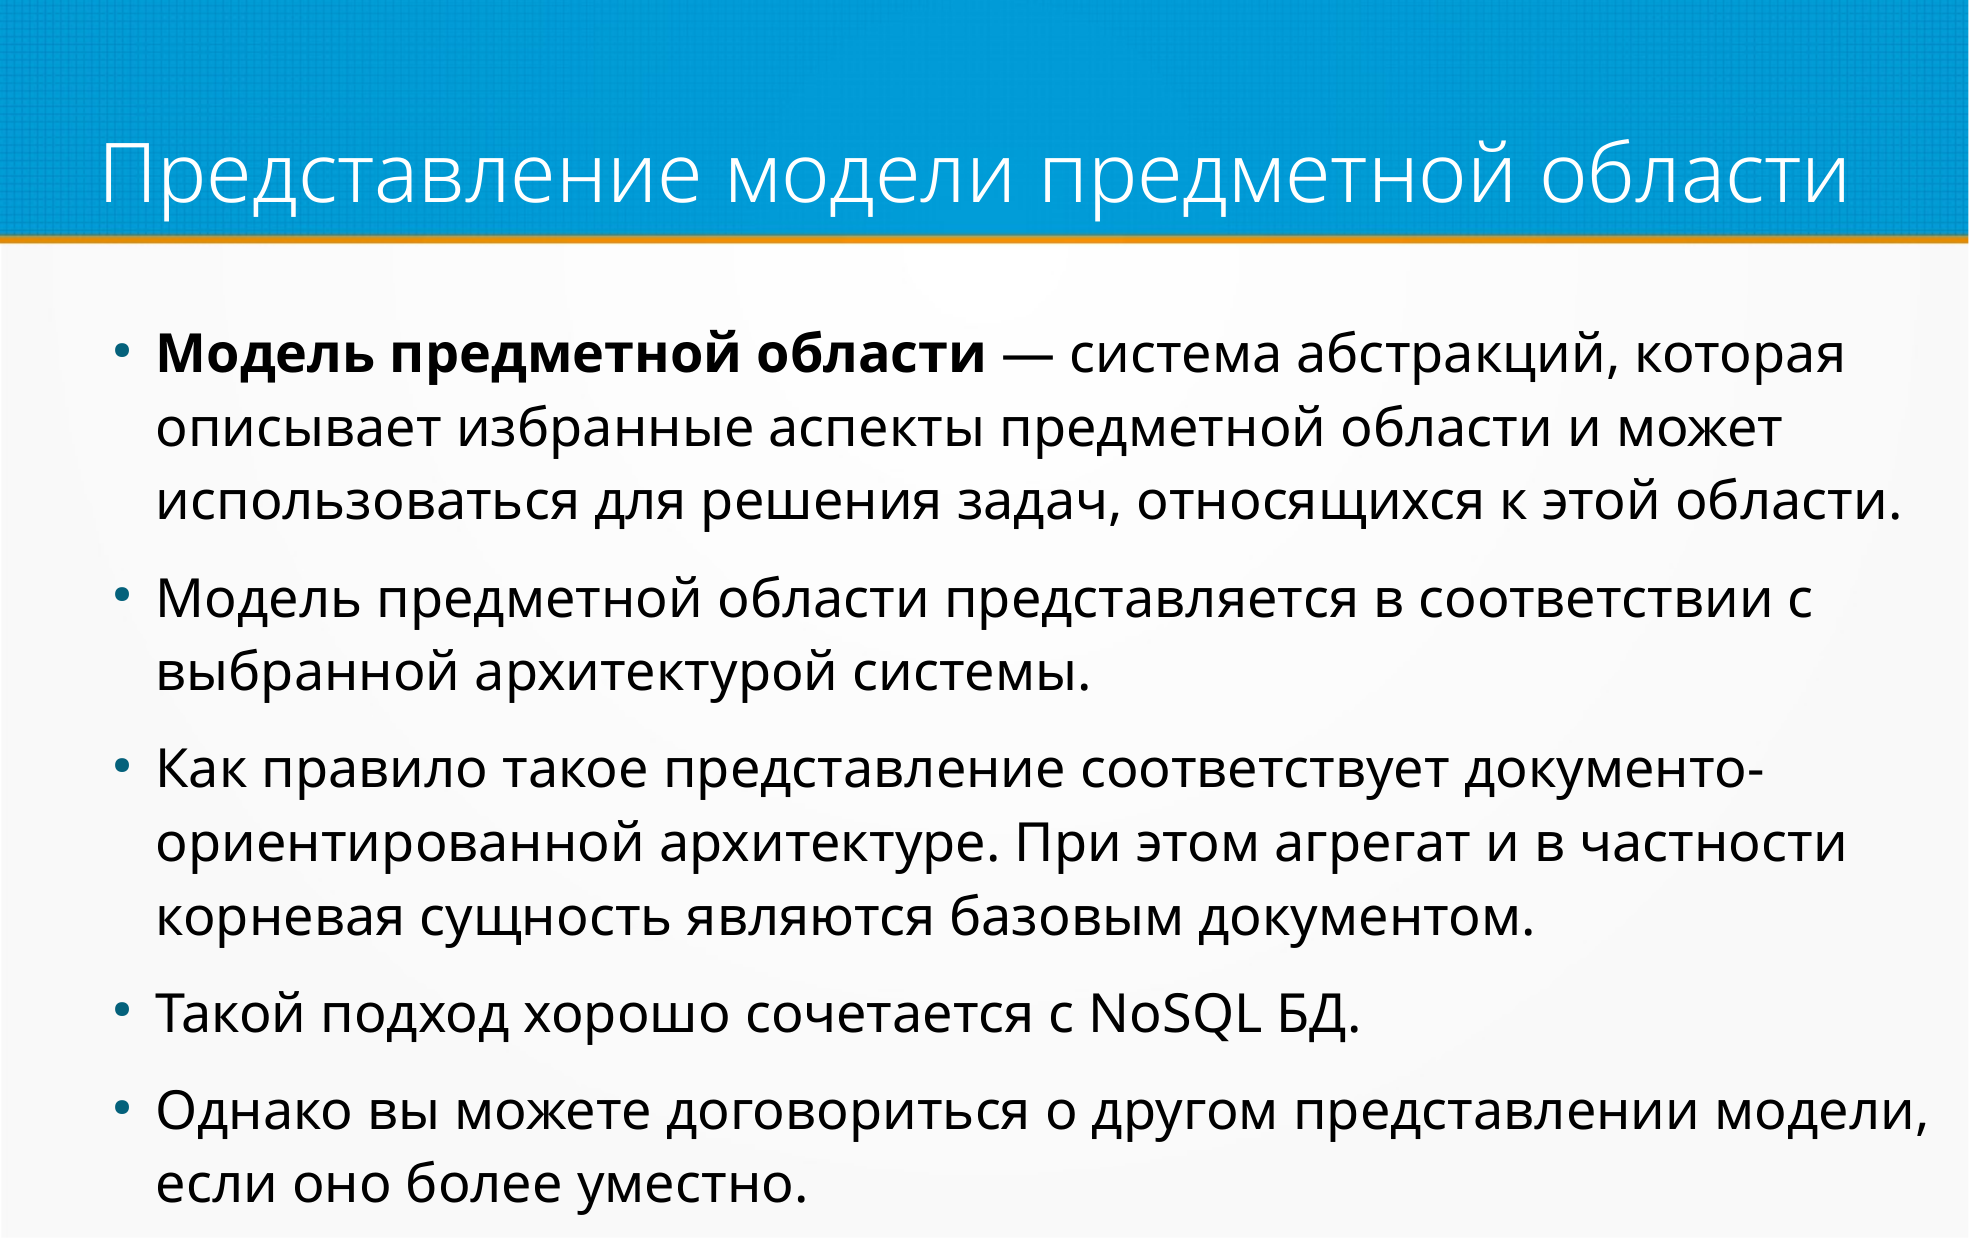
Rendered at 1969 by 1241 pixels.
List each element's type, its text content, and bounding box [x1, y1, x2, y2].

list Модель предметной области — система абстракций, которая описывает избранные аспекты предметной области и может использоваться для решения задач, относящихся к этой области. Модель предметной области представляется в соответствии с выбранной архитектурой системы. Как правило такое представление соответствует документо-ориентированной архитектуре. При этом агрегат и в частности корневая сущность являются базовым документом. Такой подход хорошо сочетается с NoSQL БД. Однако вы можете договориться о другом представлении модели, если оно более уместно. [98, 315, 1949, 1241]
title Представление модели предметной области [98, 19, 1870, 227]
picture [0, 233, 1969, 1241]
